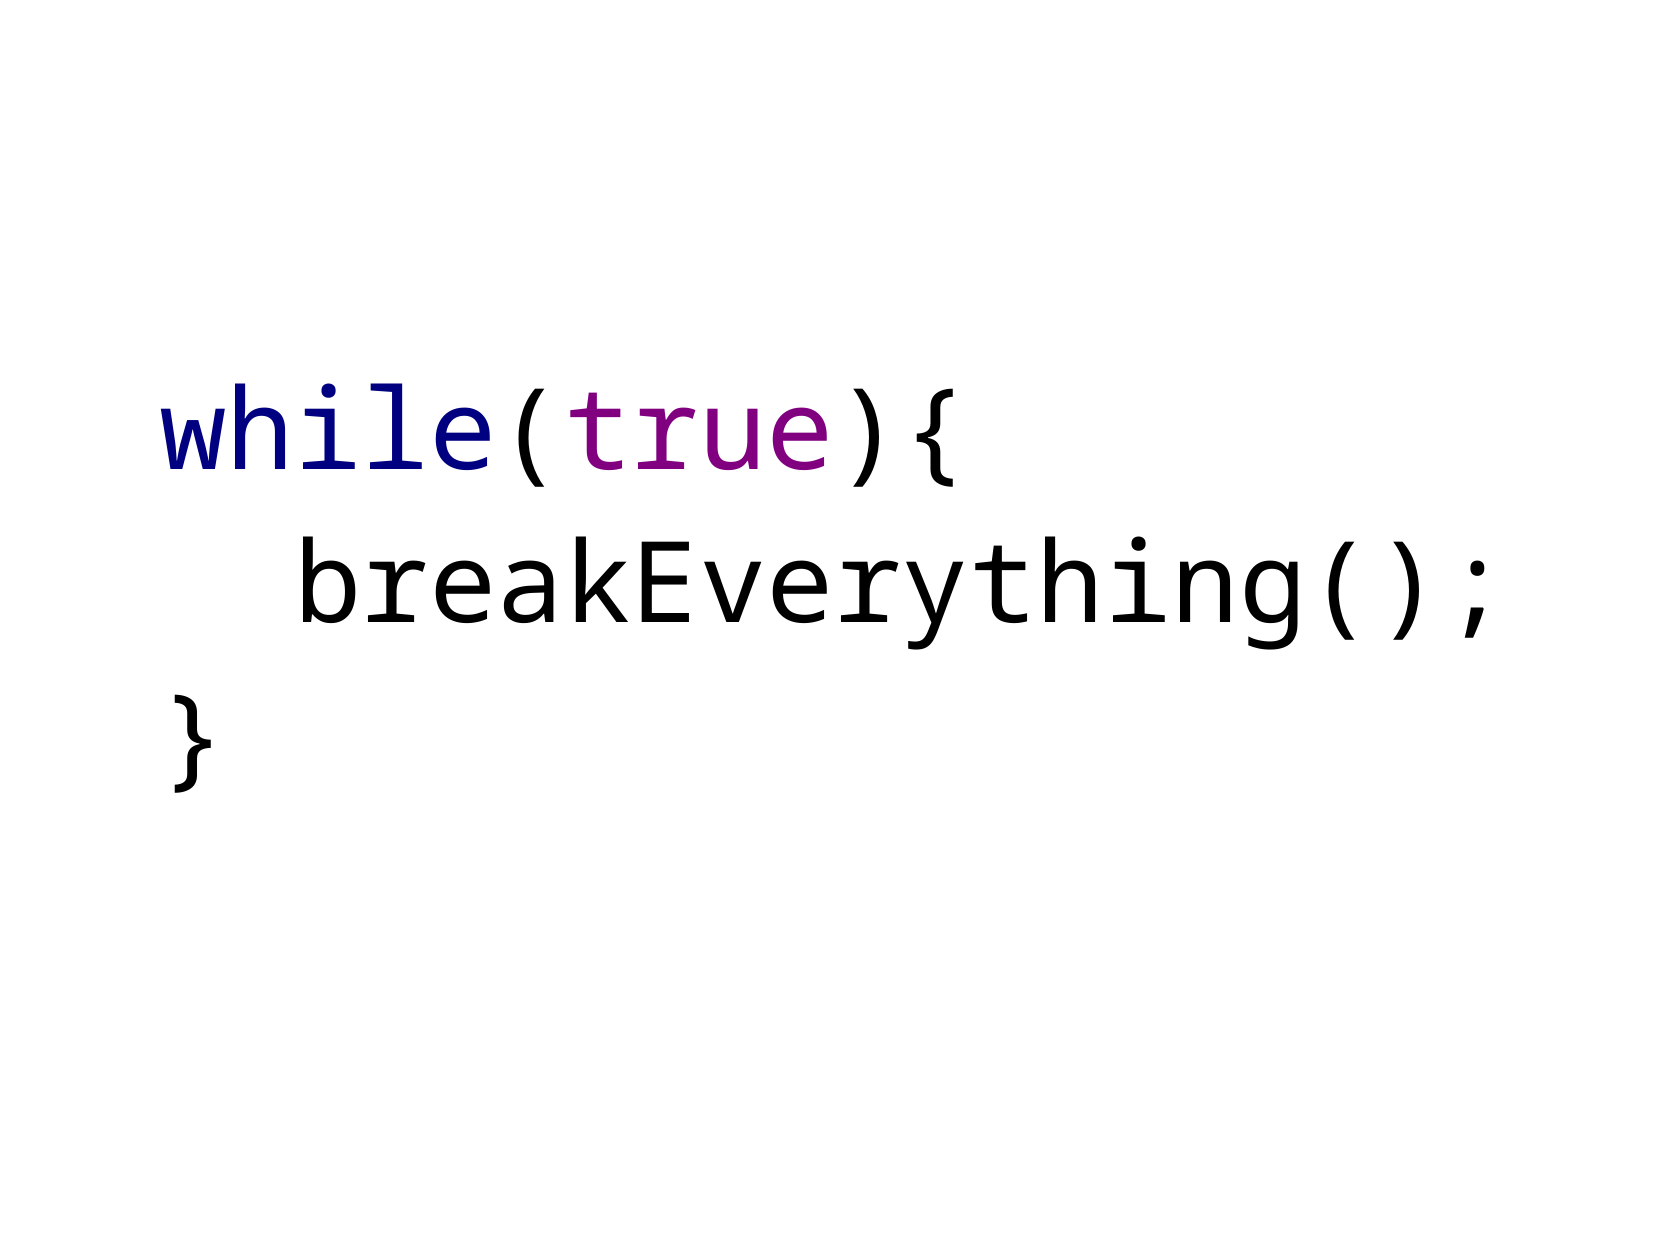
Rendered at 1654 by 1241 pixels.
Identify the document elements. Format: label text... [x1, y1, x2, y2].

subtitle while(true){ breakEverything(); } [159, 56, 1648, 1102]
